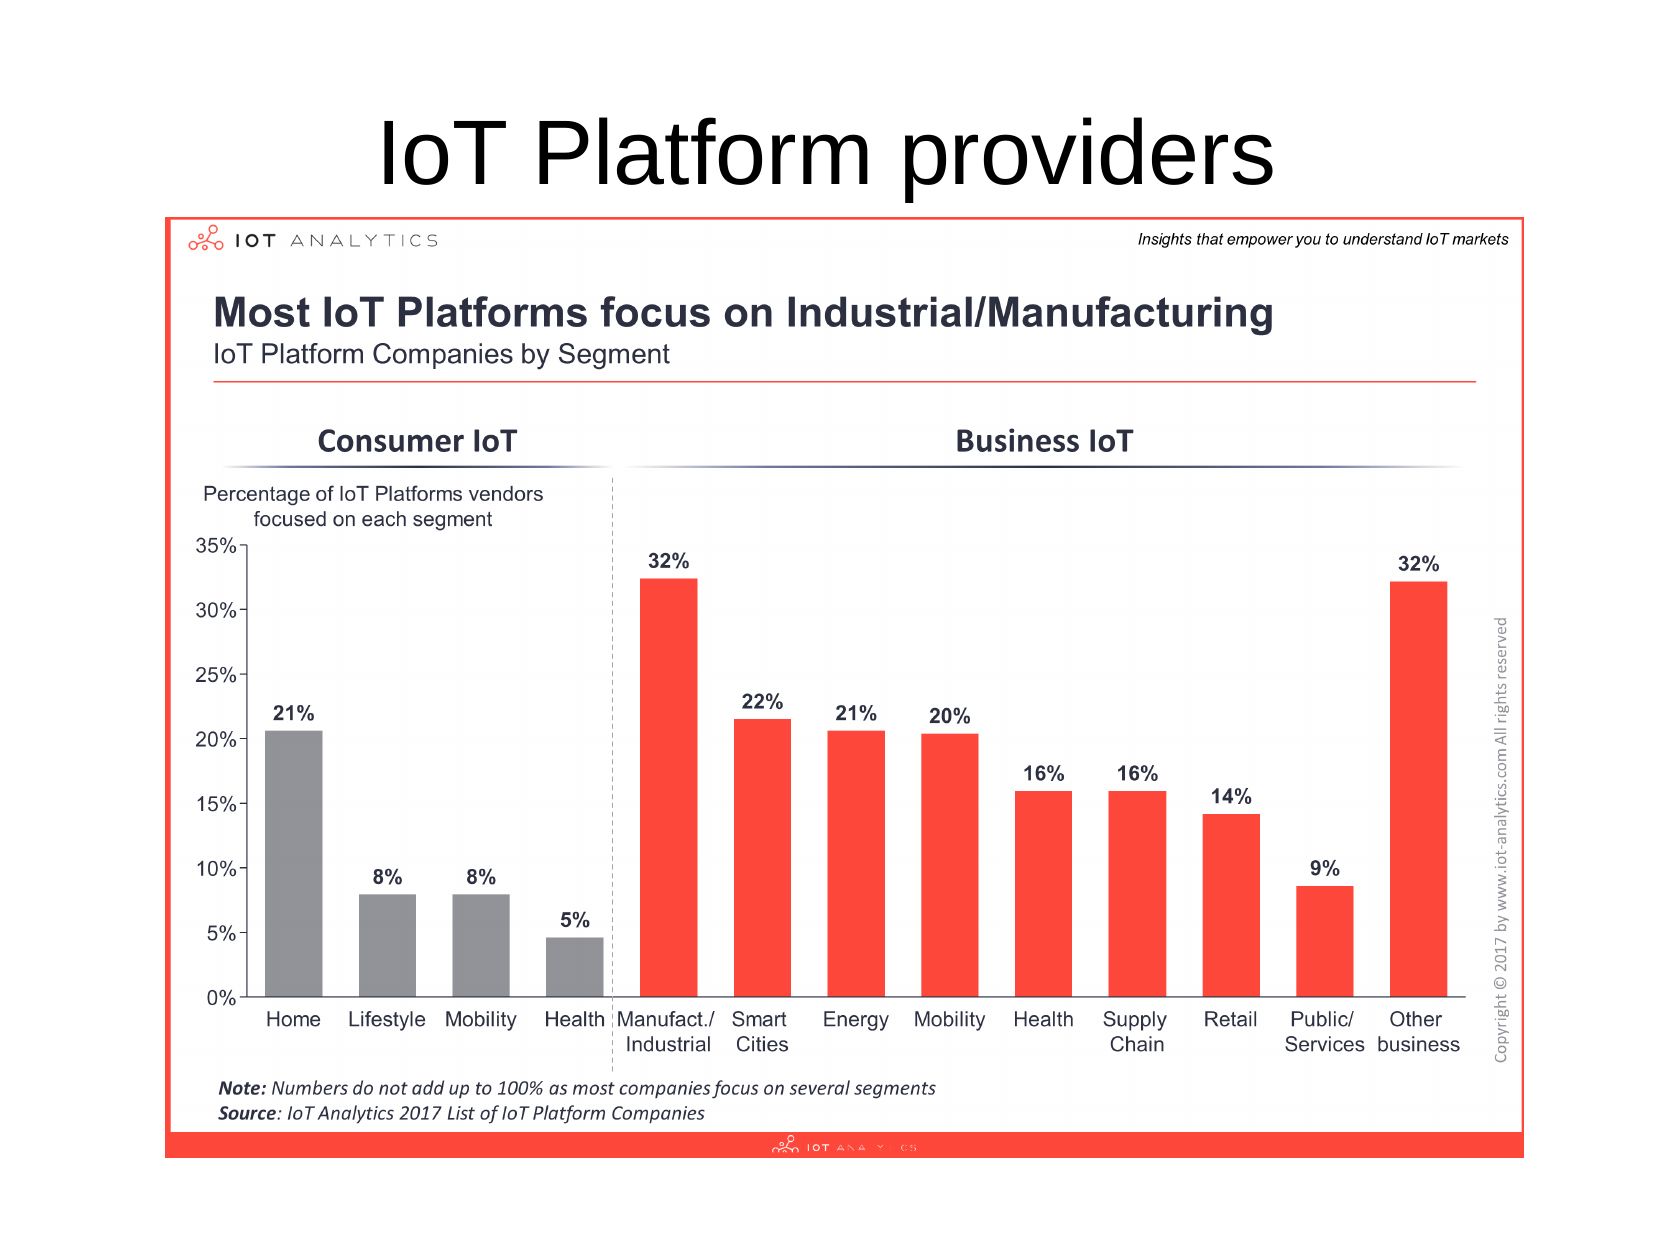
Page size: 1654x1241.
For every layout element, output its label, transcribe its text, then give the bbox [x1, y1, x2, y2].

title IoT Platform providers [82, 49, 1571, 257]
picture [165, 217, 1524, 1158]
